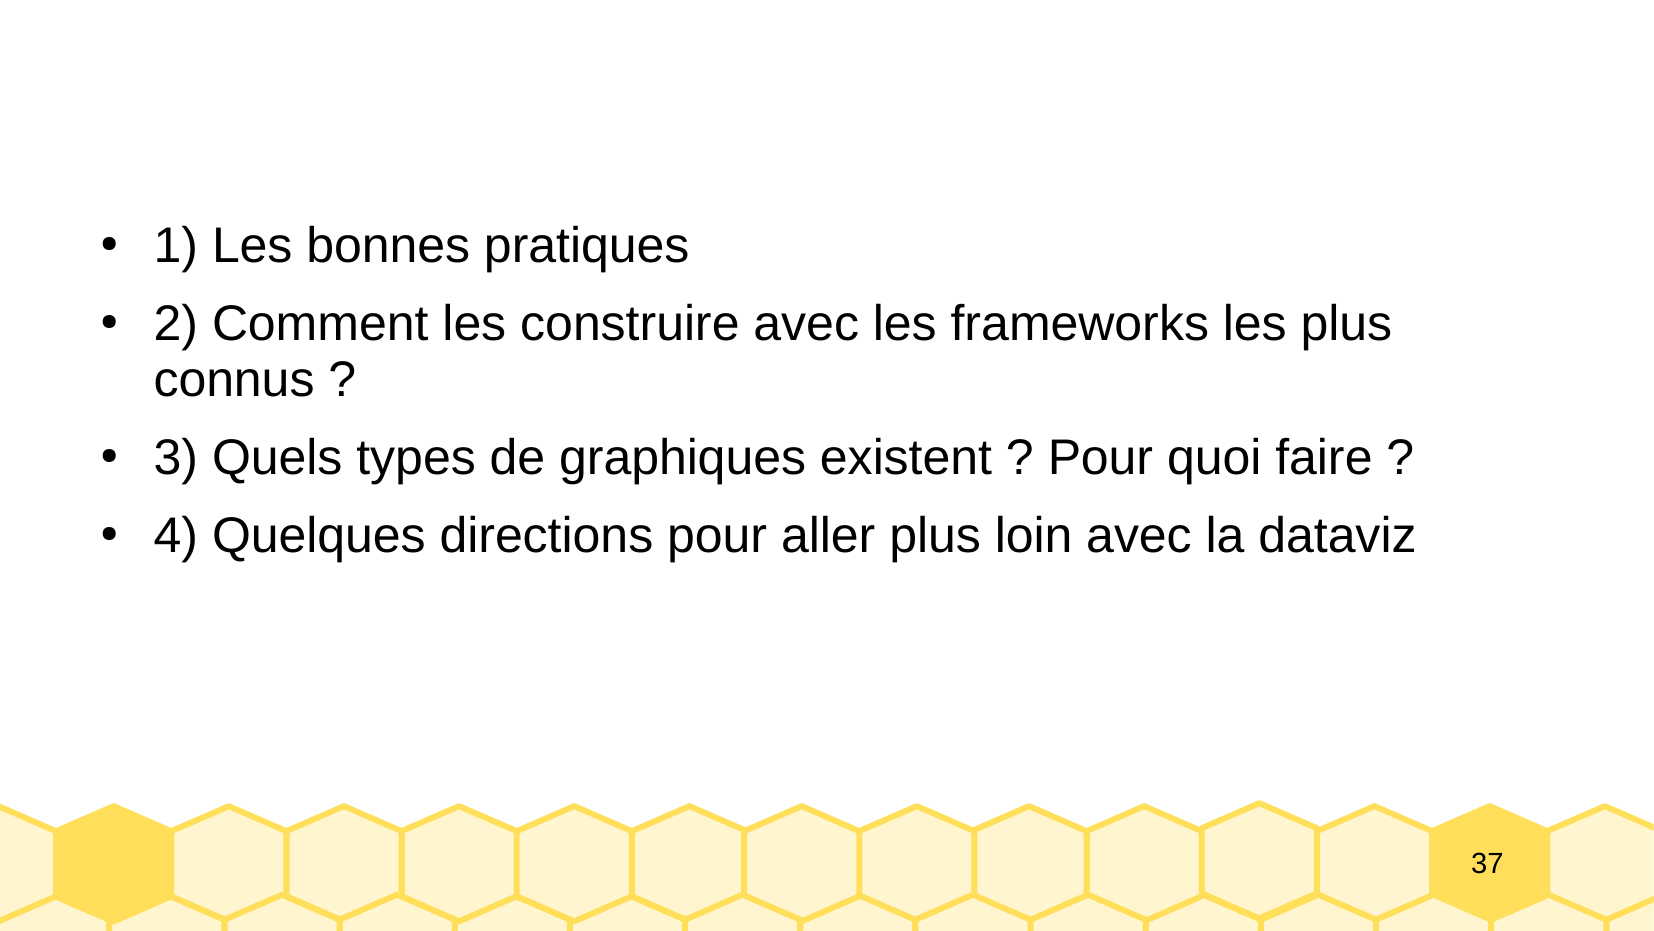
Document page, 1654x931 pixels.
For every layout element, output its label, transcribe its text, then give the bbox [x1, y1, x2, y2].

list 1) Les bonnes pratiques 2) Comment les construire avec les frameworks les plus connus ? 3) Quels types de graphiques existent ? Pour quoi faire ? 4) Quelques directions pour aller plus loin avec la dataviz [82, 217, 1571, 758]
